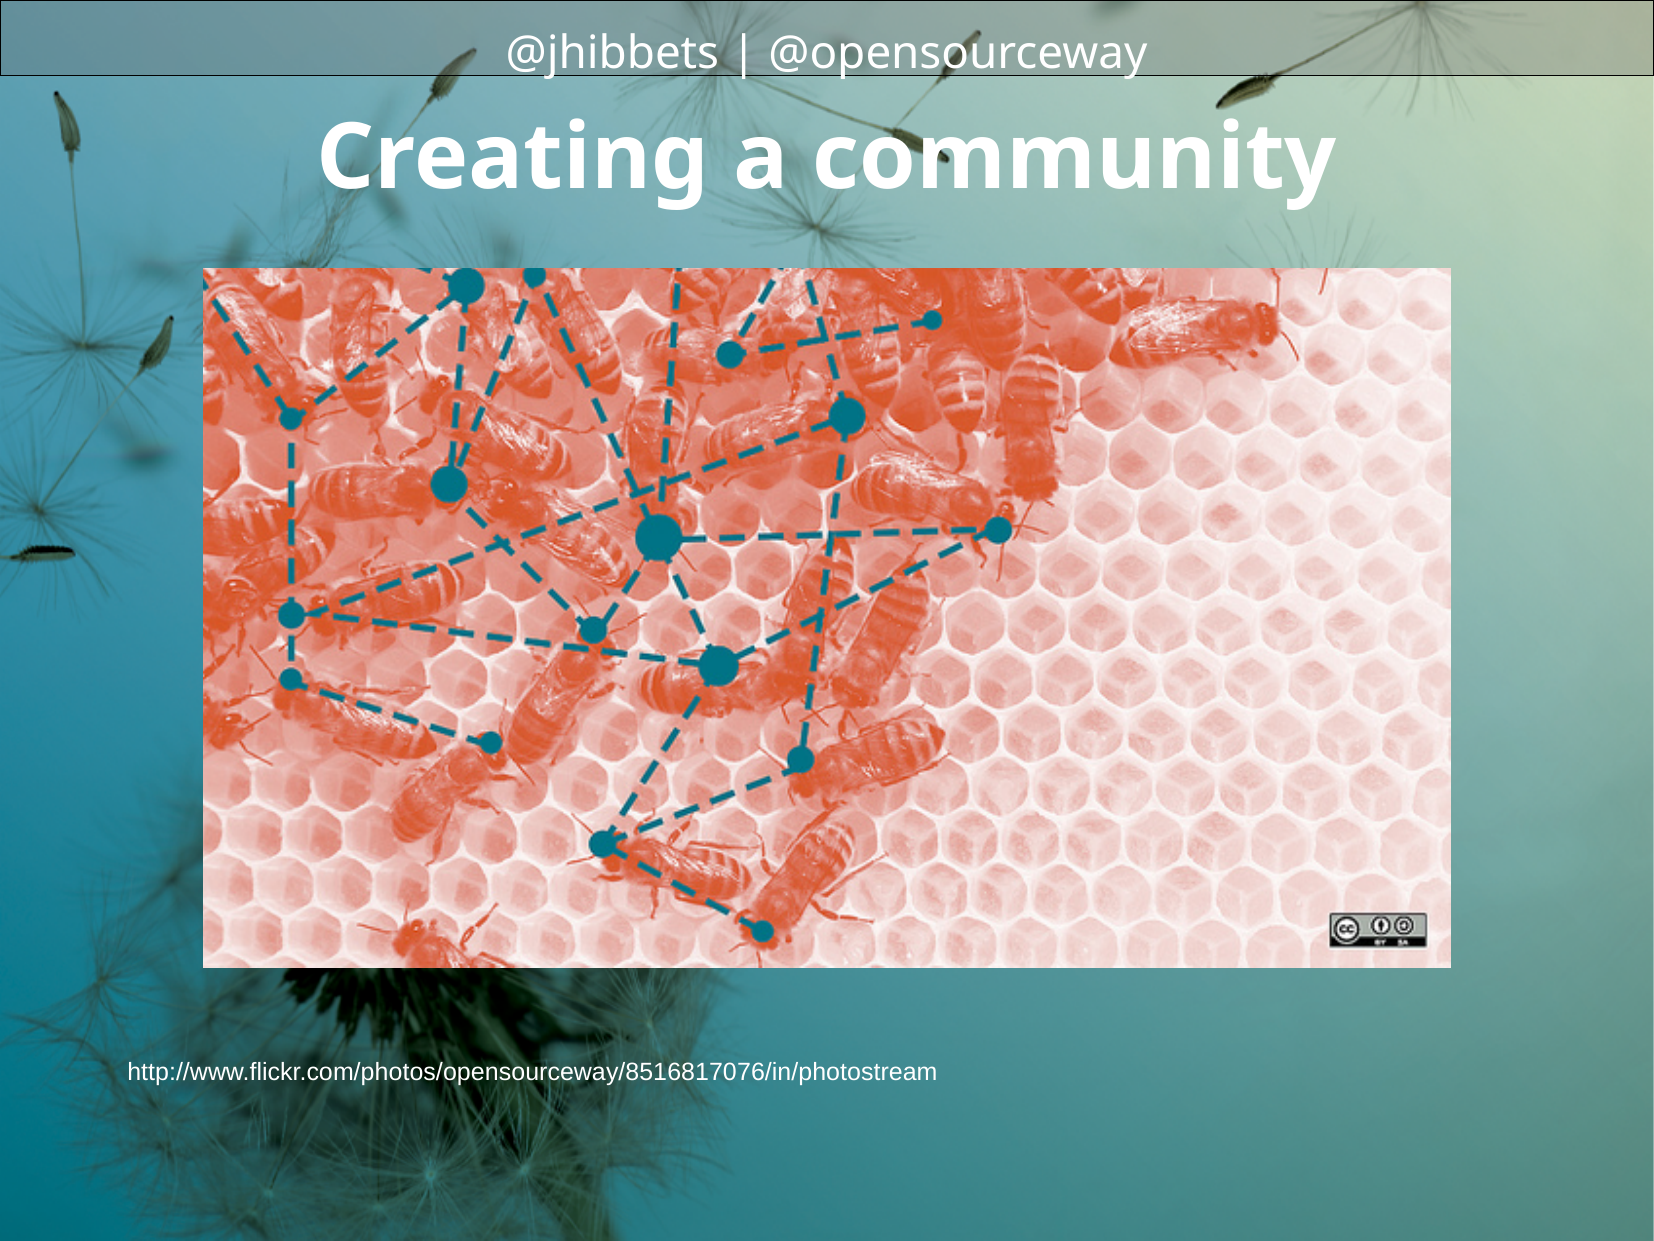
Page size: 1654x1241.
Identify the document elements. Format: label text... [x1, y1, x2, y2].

title Creating a community [82, 49, 1571, 257]
text_box http://www.flickr.com/photos/opensourceway/8516817076/in/photostream [112, 1050, 955, 1093]
picture [0, 76, 1654, 1241]
